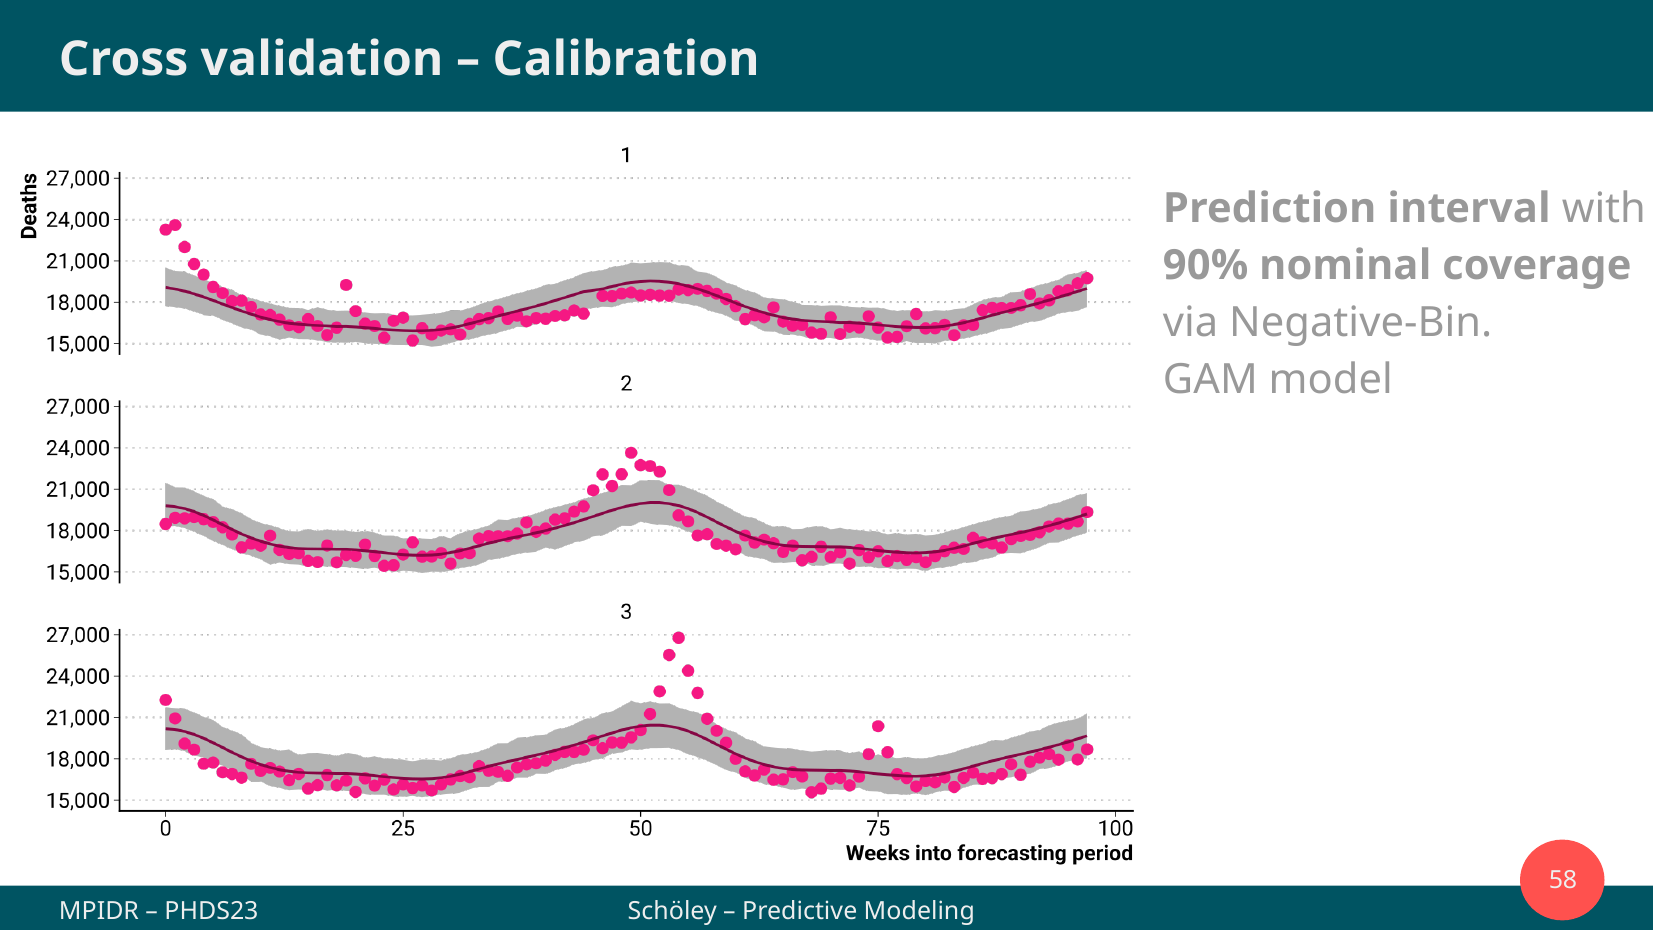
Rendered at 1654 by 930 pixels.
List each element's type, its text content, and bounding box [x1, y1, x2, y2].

picture [10, 127, 1143, 875]
title Cross validation – Calibration [58, 0, 1594, 117]
text_box Prediction interval with 90% nominal coverage via Negative-Bin. GAM model [1148, 170, 1611, 431]
